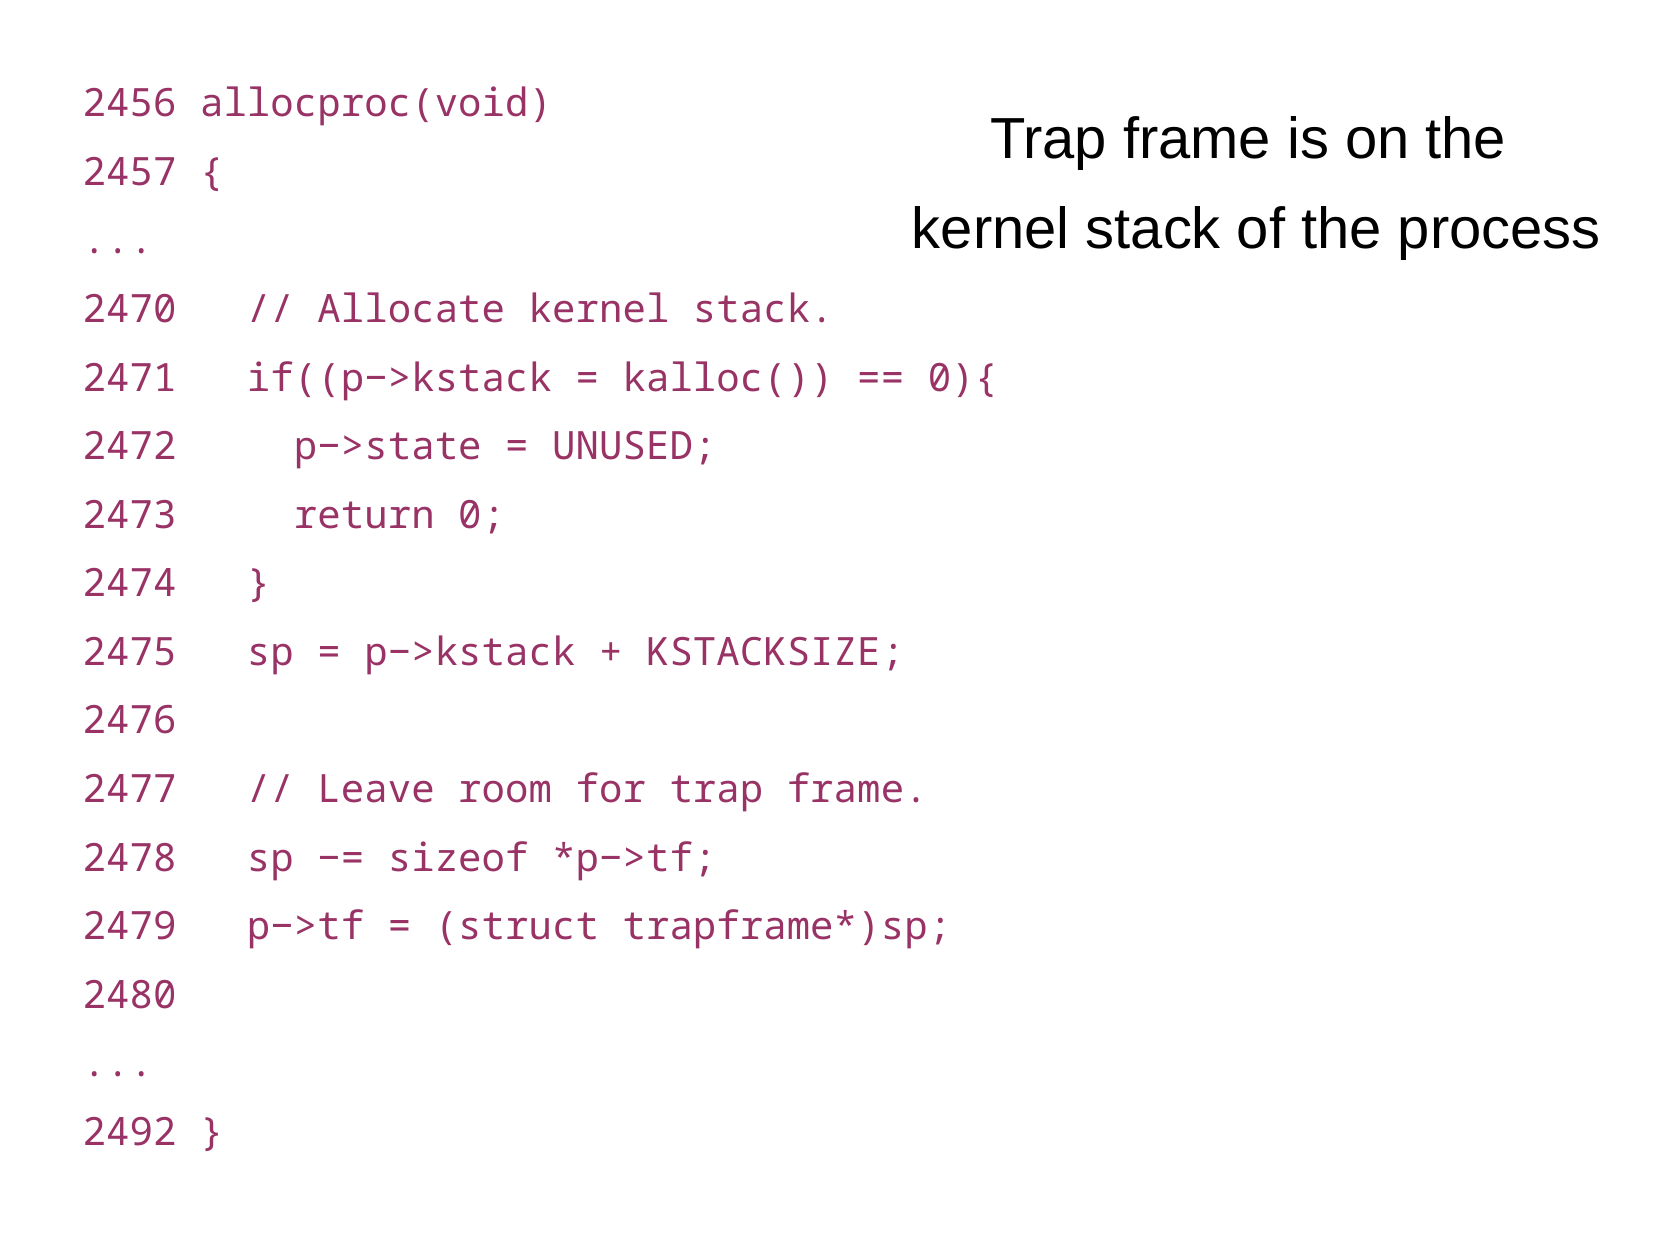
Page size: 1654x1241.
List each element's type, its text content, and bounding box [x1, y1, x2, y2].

list Trap frame is on the kernel stack of the process [900, 105, 1613, 301]
list 2456 allocproc(void) 2457 { ... 2470 // Allocate kernel stack. 2471 if((p−>kstack = kalloc()) == 0){ 2472 p−>state = UNUSED; 2473 return 0; 2474 } 2475 sp = p−>kstack + KSTACKSIZE; 2476 2477 // Leave room for trap frame. 2478 sp −= sizeof *p−>tf; 2479 p−>tf = (struct trapframe*)sp; 2480 ... 2492 } [82, 75, 1463, 1163]
